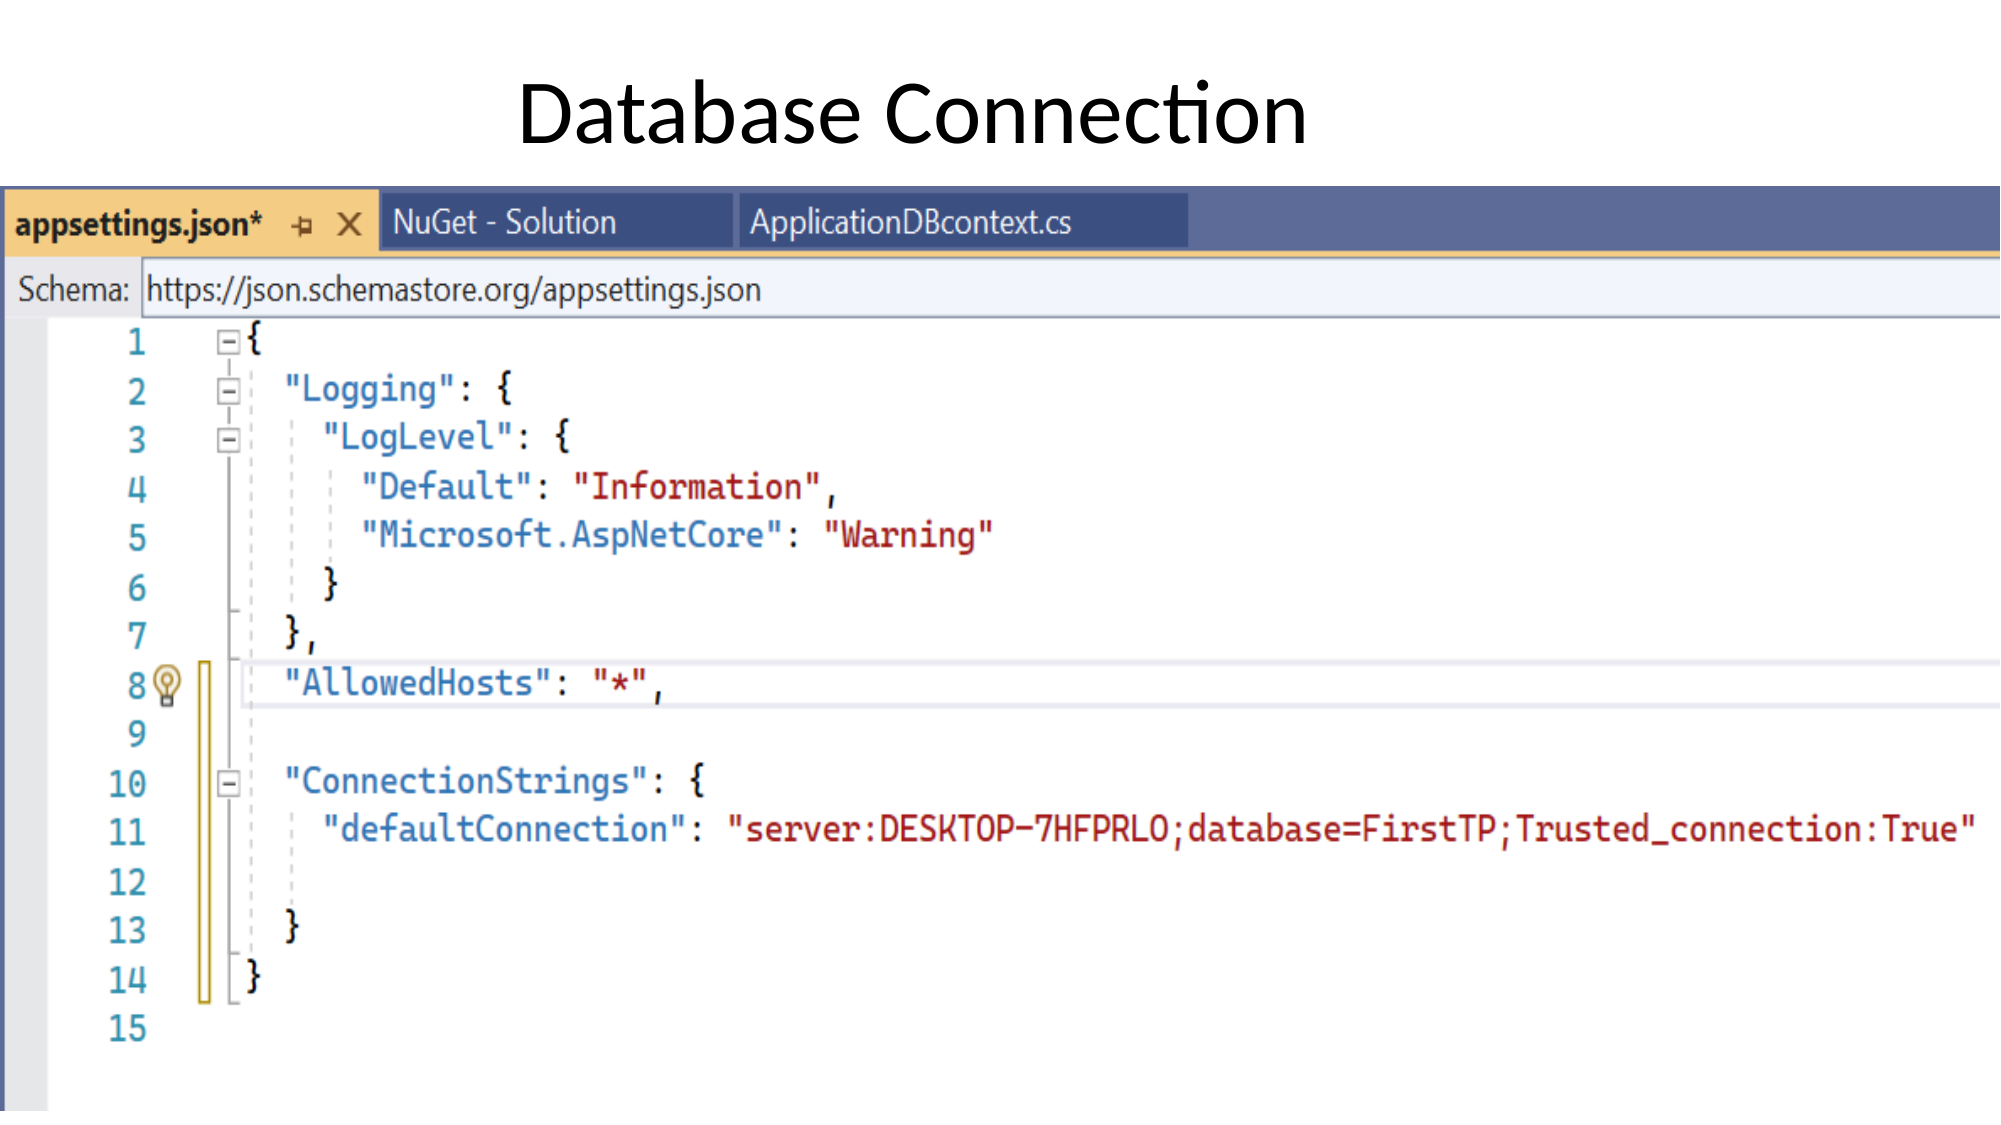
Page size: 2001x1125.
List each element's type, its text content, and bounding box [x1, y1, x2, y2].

title Database Connection [101, 0, 1727, 186]
picture [0, 186, 2000, 1111]
